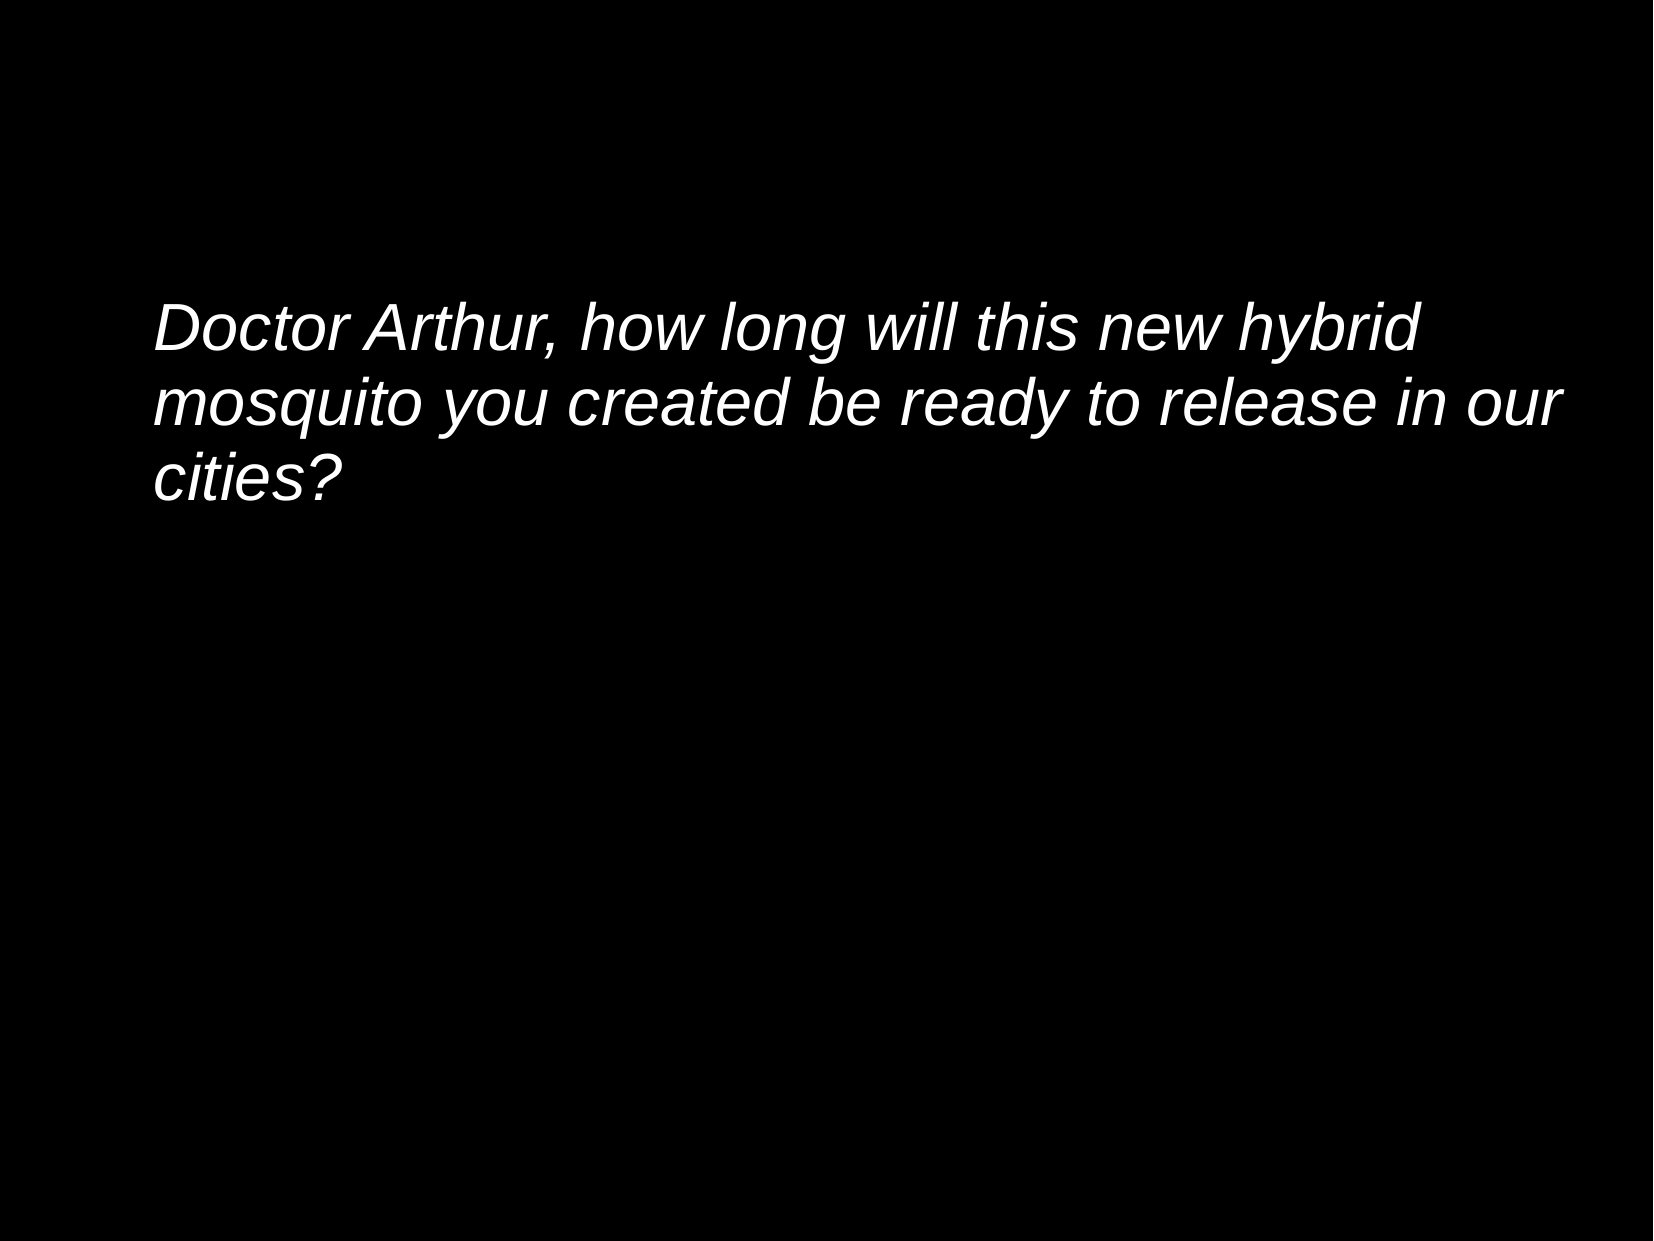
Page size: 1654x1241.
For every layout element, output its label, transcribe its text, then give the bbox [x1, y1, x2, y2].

list Doctor Arthur, how long will this new hybrid mosquito you created be ready to release in our cities? [82, 290, 1571, 1109]
